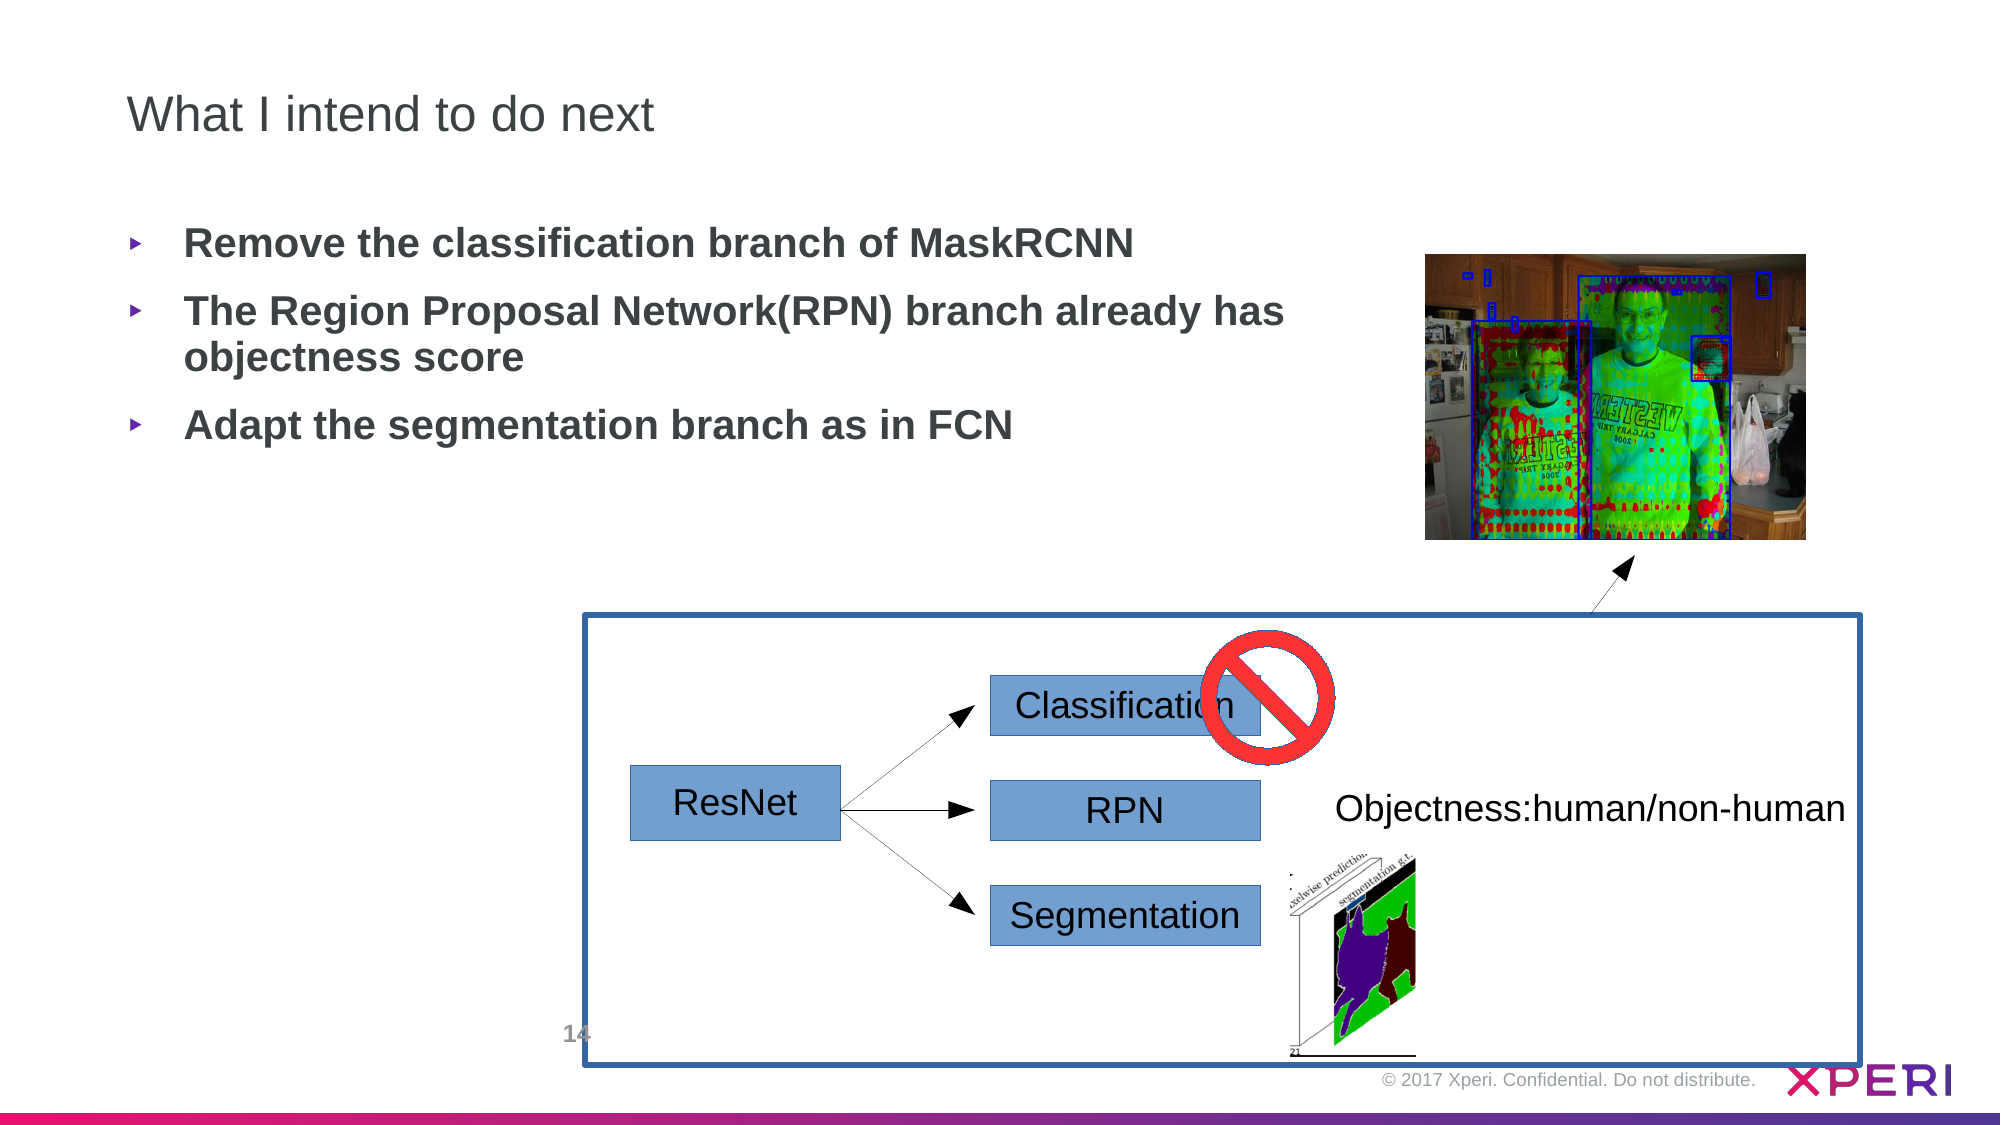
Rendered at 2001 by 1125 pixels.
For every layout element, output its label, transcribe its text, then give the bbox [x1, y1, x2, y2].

list Remove the classification branch of MaskRCNN The Region Proposal Network(RPN) branch already has objectness score Adapt the segmentation branch as in FCN [127, 220, 1306, 1009]
slide_number <number> [562, 1017, 622, 1050]
title What I intend to do next [126, 81, 1872, 157]
text_box Objectness:human/non-human [1320, 780, 1891, 841]
picture [0, 0, 2000, 1125]
text_box [585, 615, 1861, 1066]
